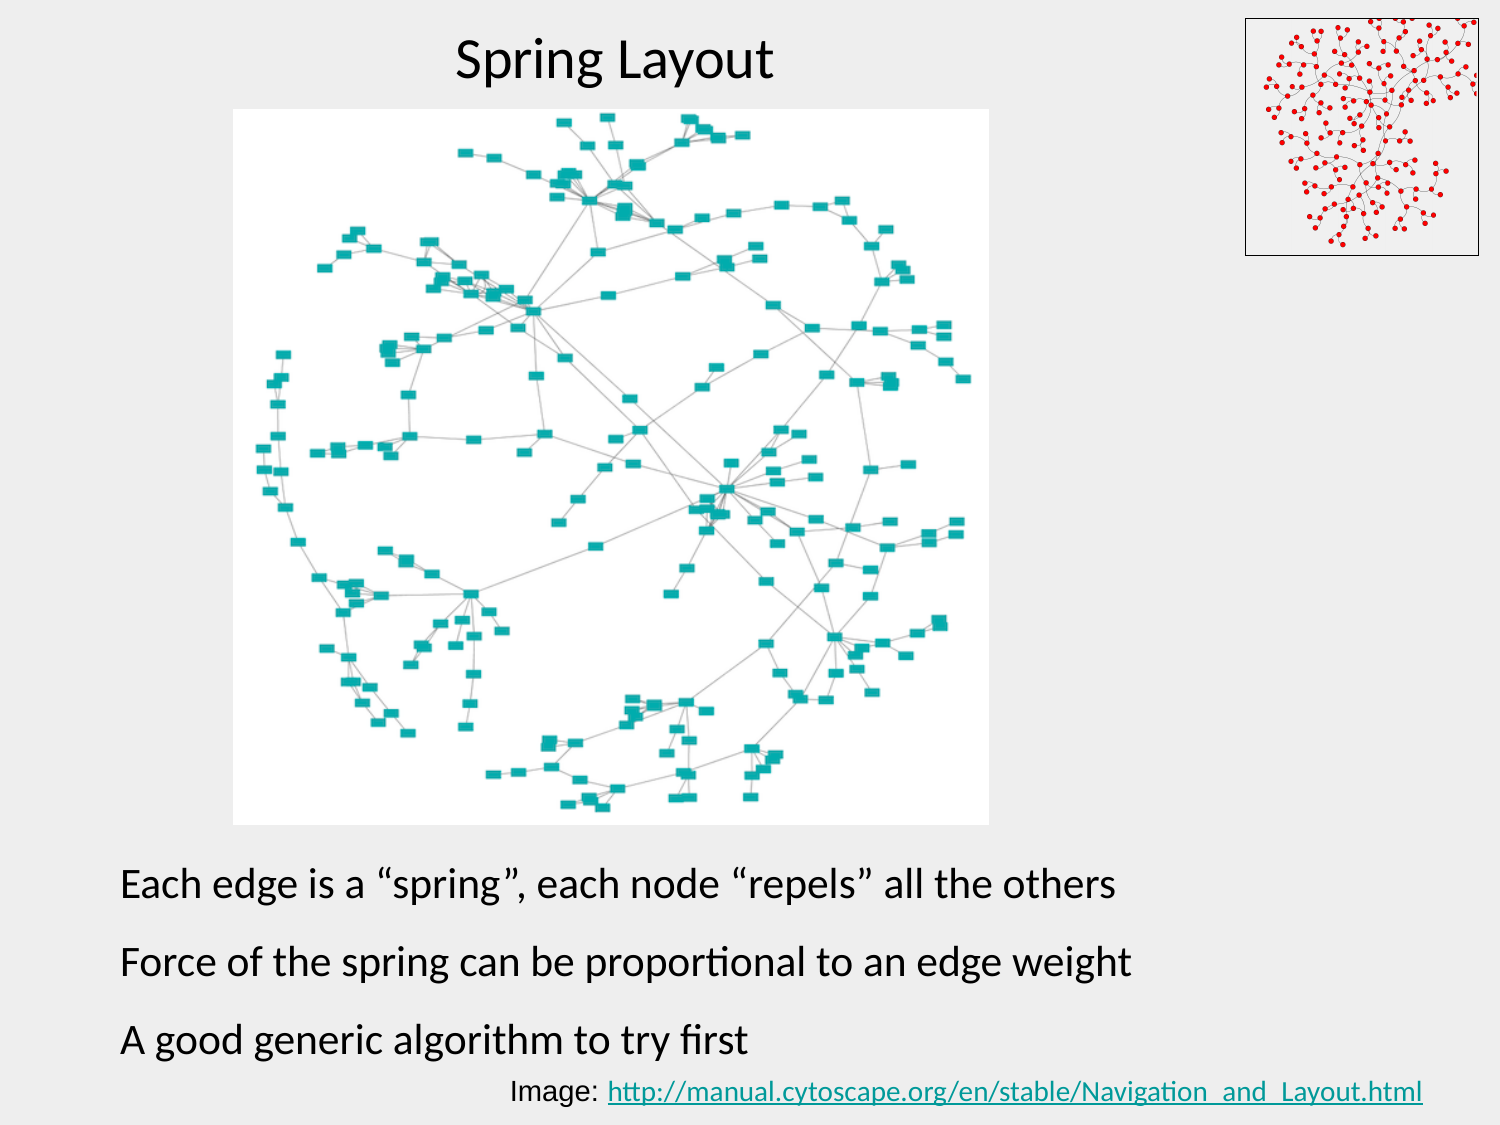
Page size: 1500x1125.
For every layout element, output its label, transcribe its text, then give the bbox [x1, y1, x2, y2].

picture [233, 109, 989, 825]
text_box Image: http://manual.cytoscape.org/en/stable/Navigation_and_Layout.html [495, 1064, 1470, 1125]
picture [1246, 19, 1478, 255]
text_box Spring Layout [0, 19, 1290, 91]
text_box Each edge is a “spring”, each node “repels” all the others Force of the spring can be proportional to an edge weight A good generic algorithm to try first [120, 855, 1455, 1065]
